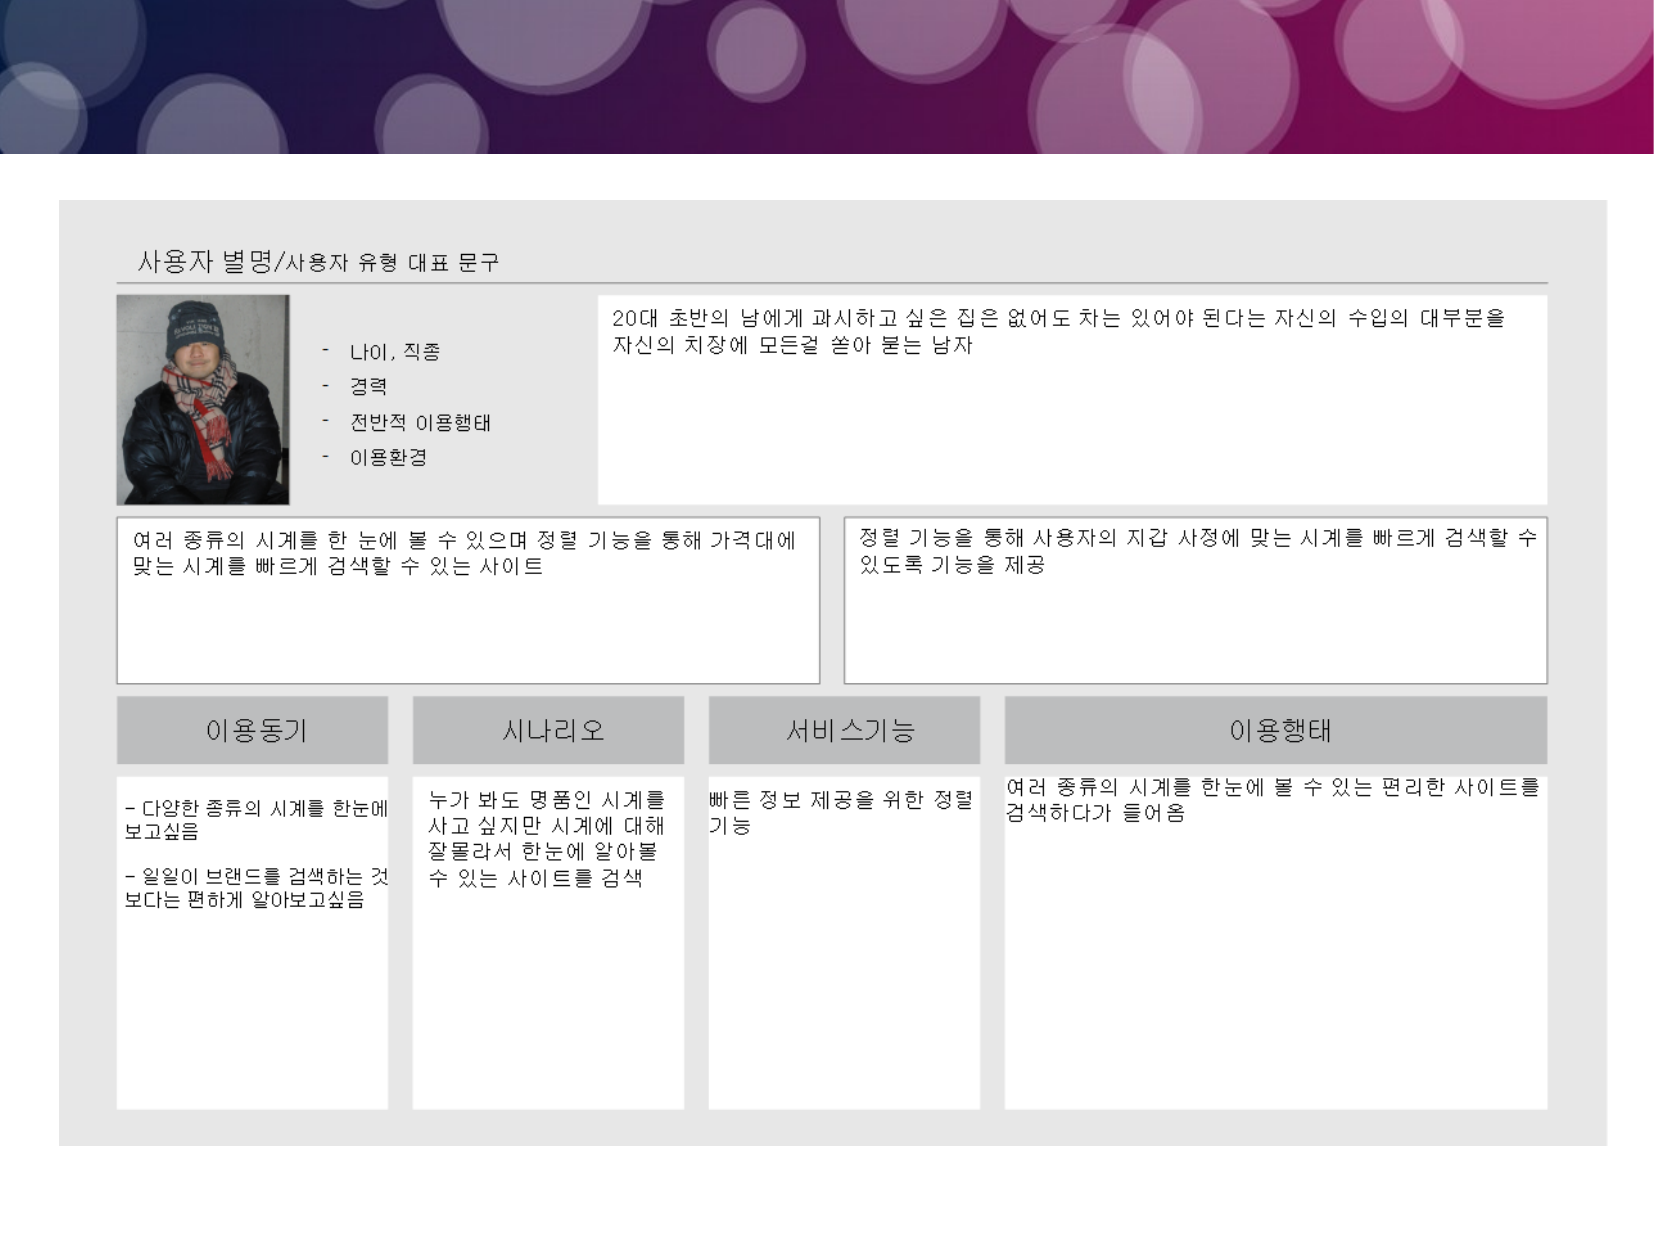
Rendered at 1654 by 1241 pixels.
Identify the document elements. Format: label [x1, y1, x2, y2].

picture [59, 200, 1608, 1146]
picture [0, 0, 1654, 154]
